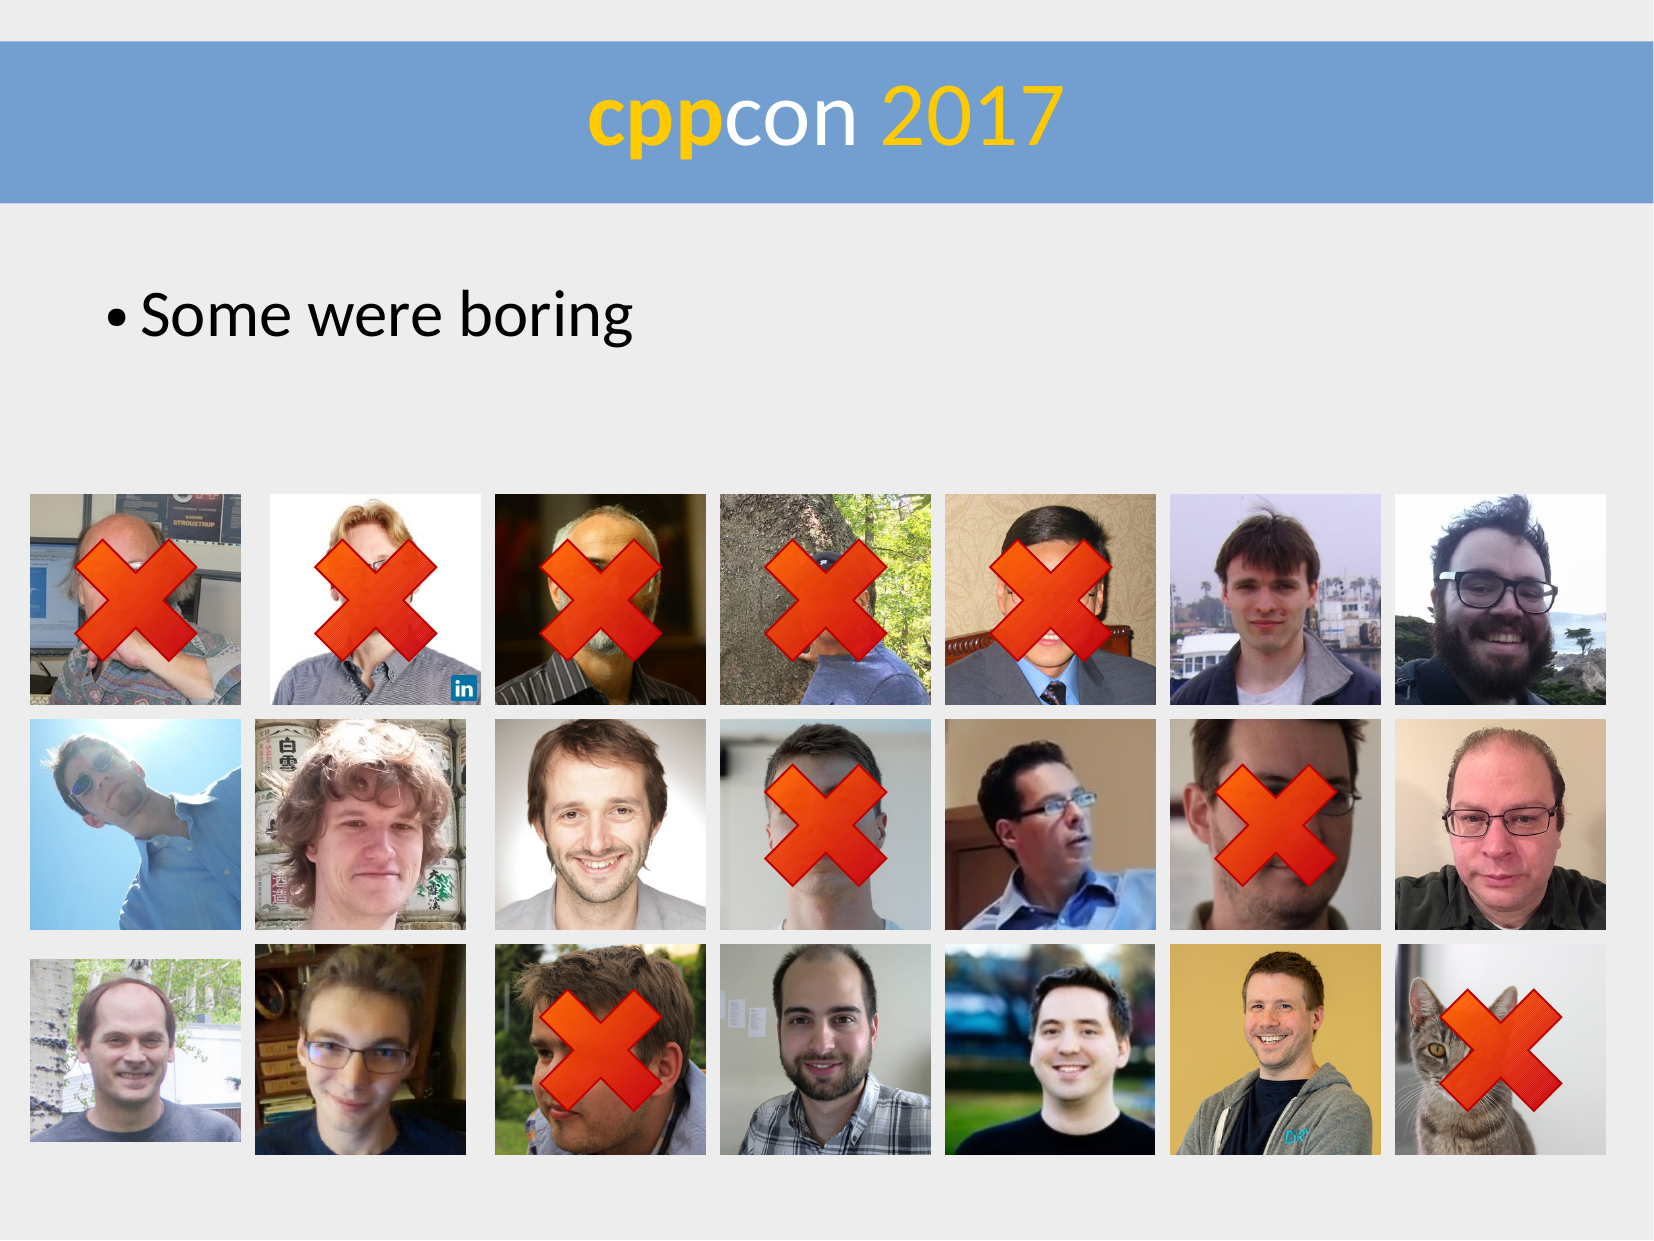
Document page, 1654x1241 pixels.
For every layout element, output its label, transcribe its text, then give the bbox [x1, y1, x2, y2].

picture [30, 719, 241, 931]
picture [30, 959, 241, 1142]
picture [720, 944, 931, 1156]
picture [945, 944, 1155, 1155]
text_box Some were boring [90, 278, 1546, 361]
picture [495, 944, 706, 1156]
picture [495, 494, 706, 706]
picture [255, 719, 466, 931]
picture [270, 494, 481, 706]
picture [1395, 944, 1606, 1156]
picture [720, 719, 931, 931]
picture [1170, 719, 1381, 931]
title cppcon 2017 [0, 41, 1654, 204]
picture [495, 719, 706, 931]
picture [30, 494, 241, 706]
picture [945, 494, 1156, 706]
picture [720, 494, 931, 706]
picture [1395, 719, 1606, 931]
picture [945, 719, 1156, 931]
picture [1395, 494, 1606, 706]
picture [255, 944, 466, 1156]
picture [1170, 494, 1381, 706]
picture [1170, 944, 1381, 1156]
